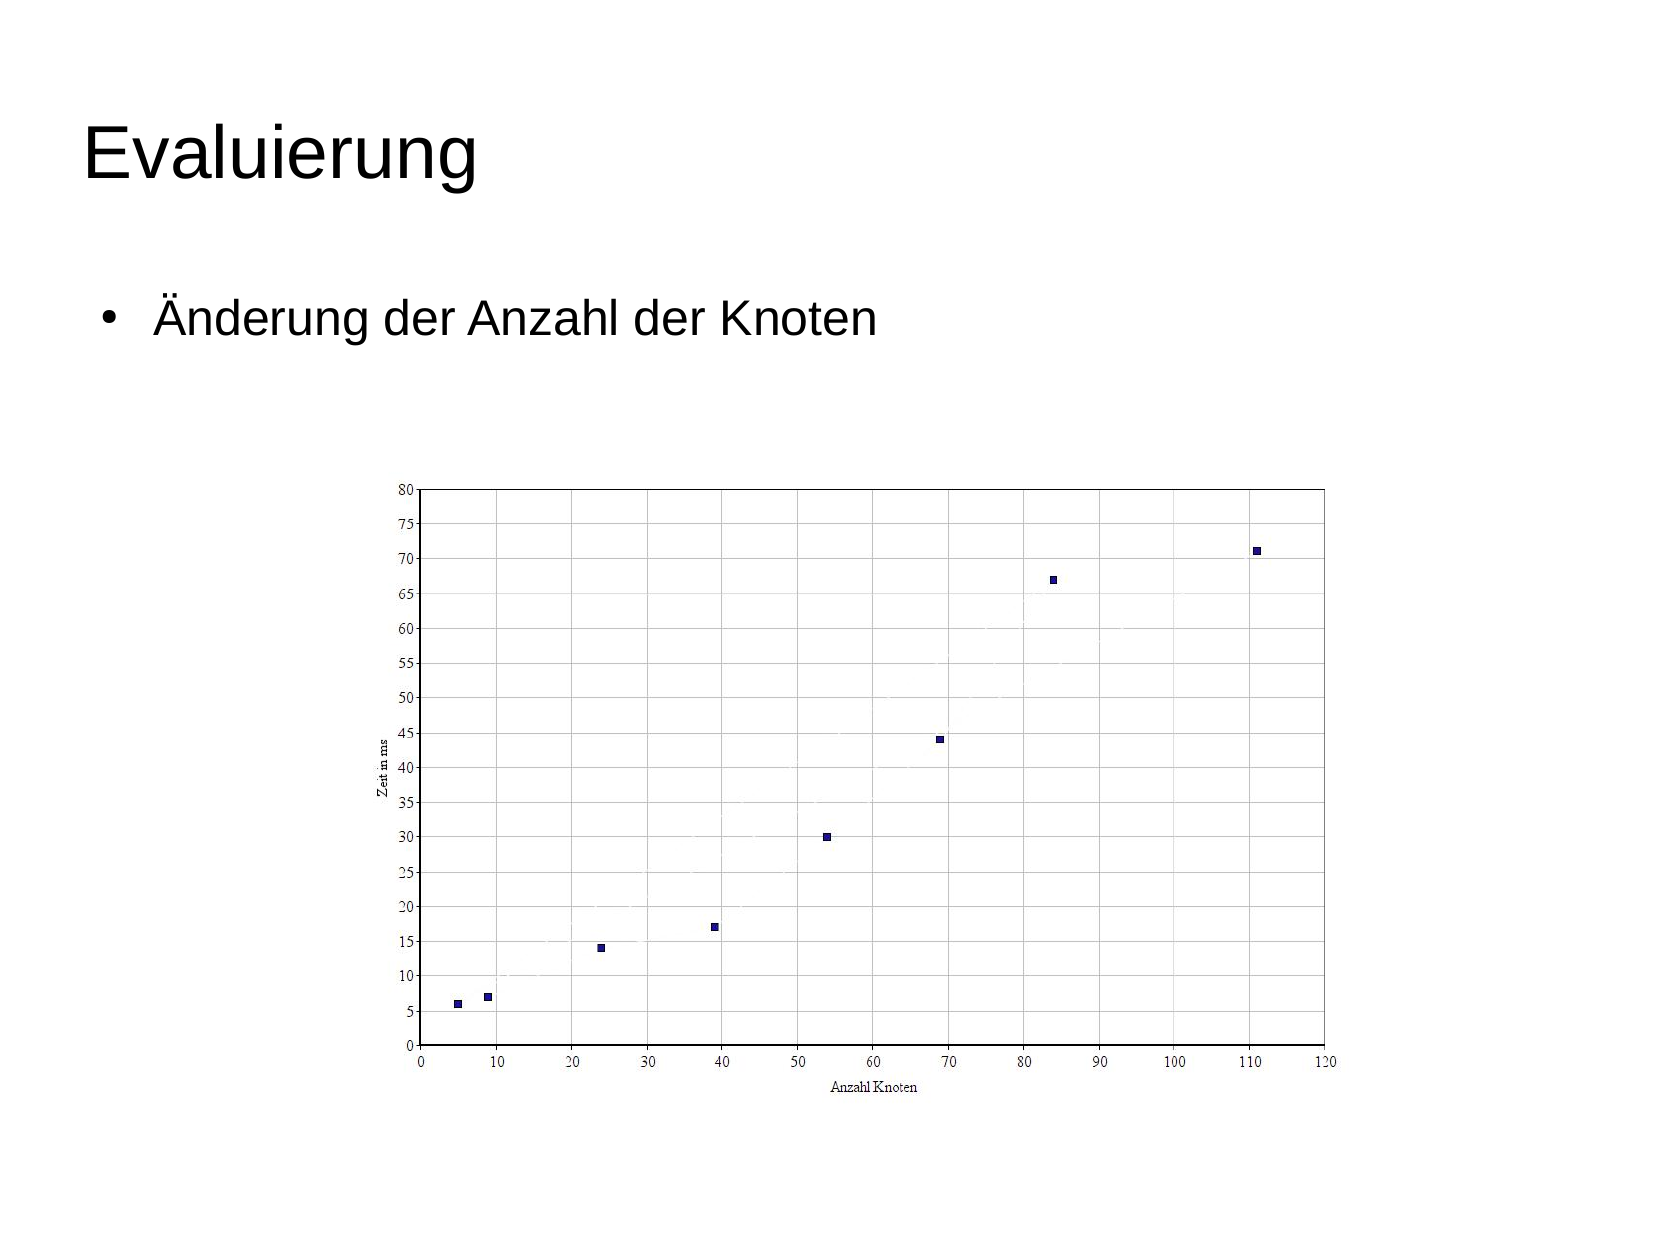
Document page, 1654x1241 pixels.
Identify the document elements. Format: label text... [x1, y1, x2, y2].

picture [295, 377, 1355, 1171]
title Evaluierung [82, 49, 1571, 257]
list Änderung der Anzahl der Knoten [82, 290, 1571, 1109]
